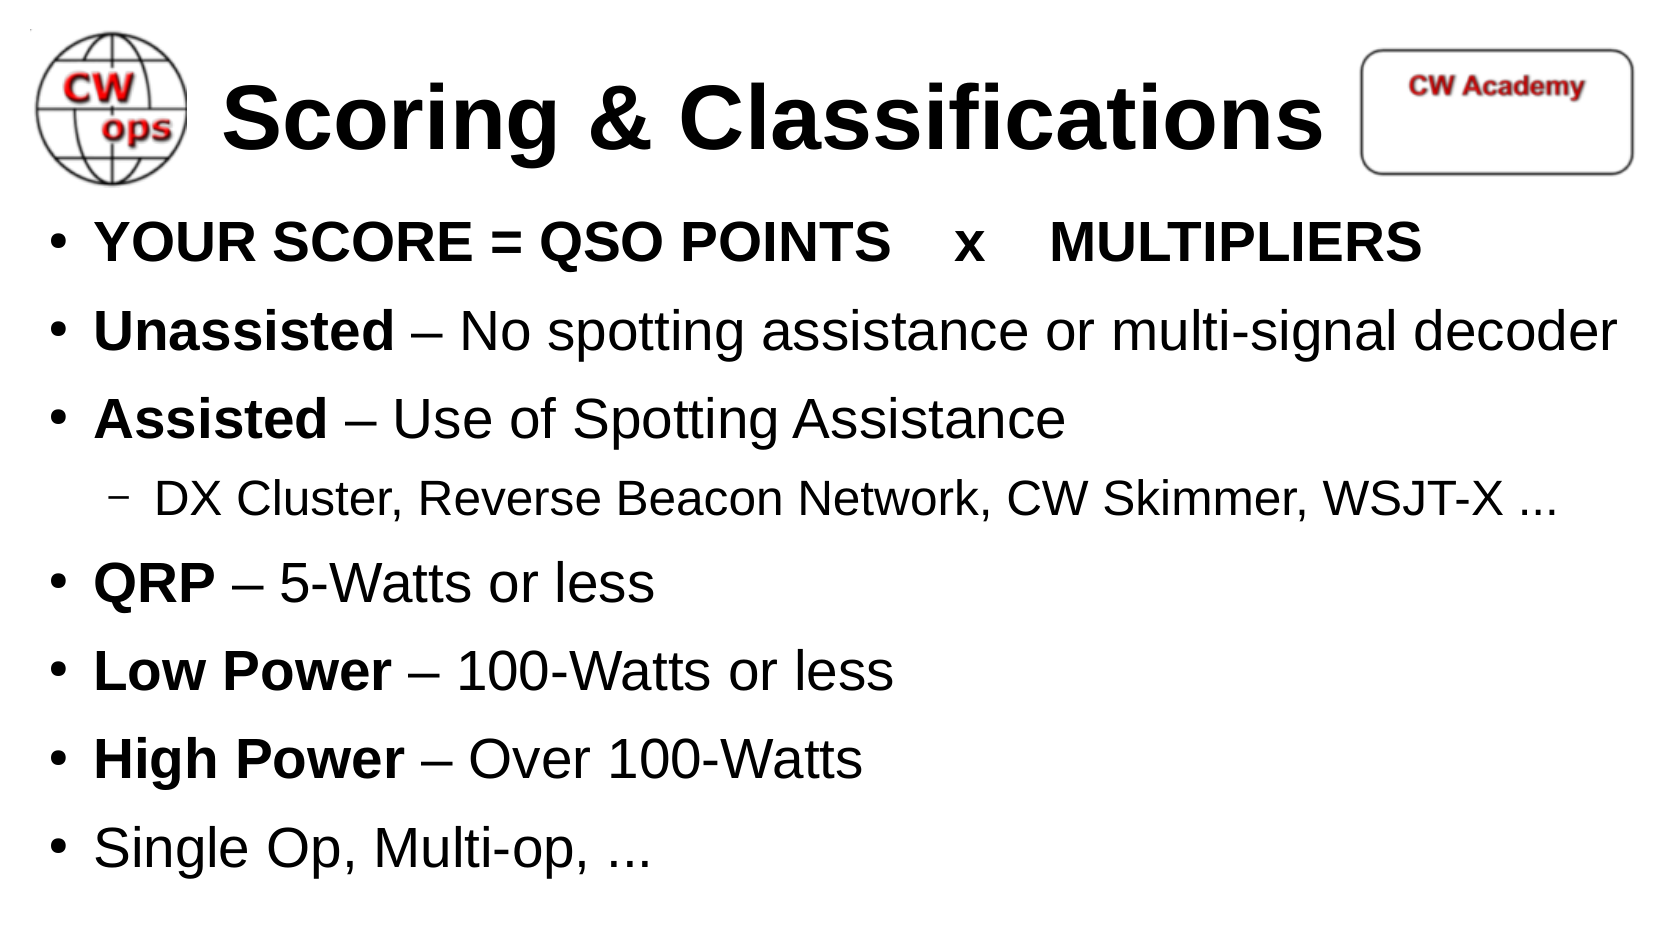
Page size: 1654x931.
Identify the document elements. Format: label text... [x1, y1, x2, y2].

title Scoring & Classifications [30, 39, 1519, 196]
picture [30, 29, 187, 39]
picture [1350, 37, 1640, 186]
list YOUR SCORE = QSO POINTS x MULTIPLIERS Unassisted – No spotting assistance or multi-signal decoder Assisted – Use of Spotting Assistance DX Cluster, Reverse Beacon Network, CW Skimmer, WSJT-X ... QRP – 5-Watts or less Low Power – 100-Watts or less High Power – Over 100-Watts Single Op, Multi-op, ... [33, 210, 1624, 931]
